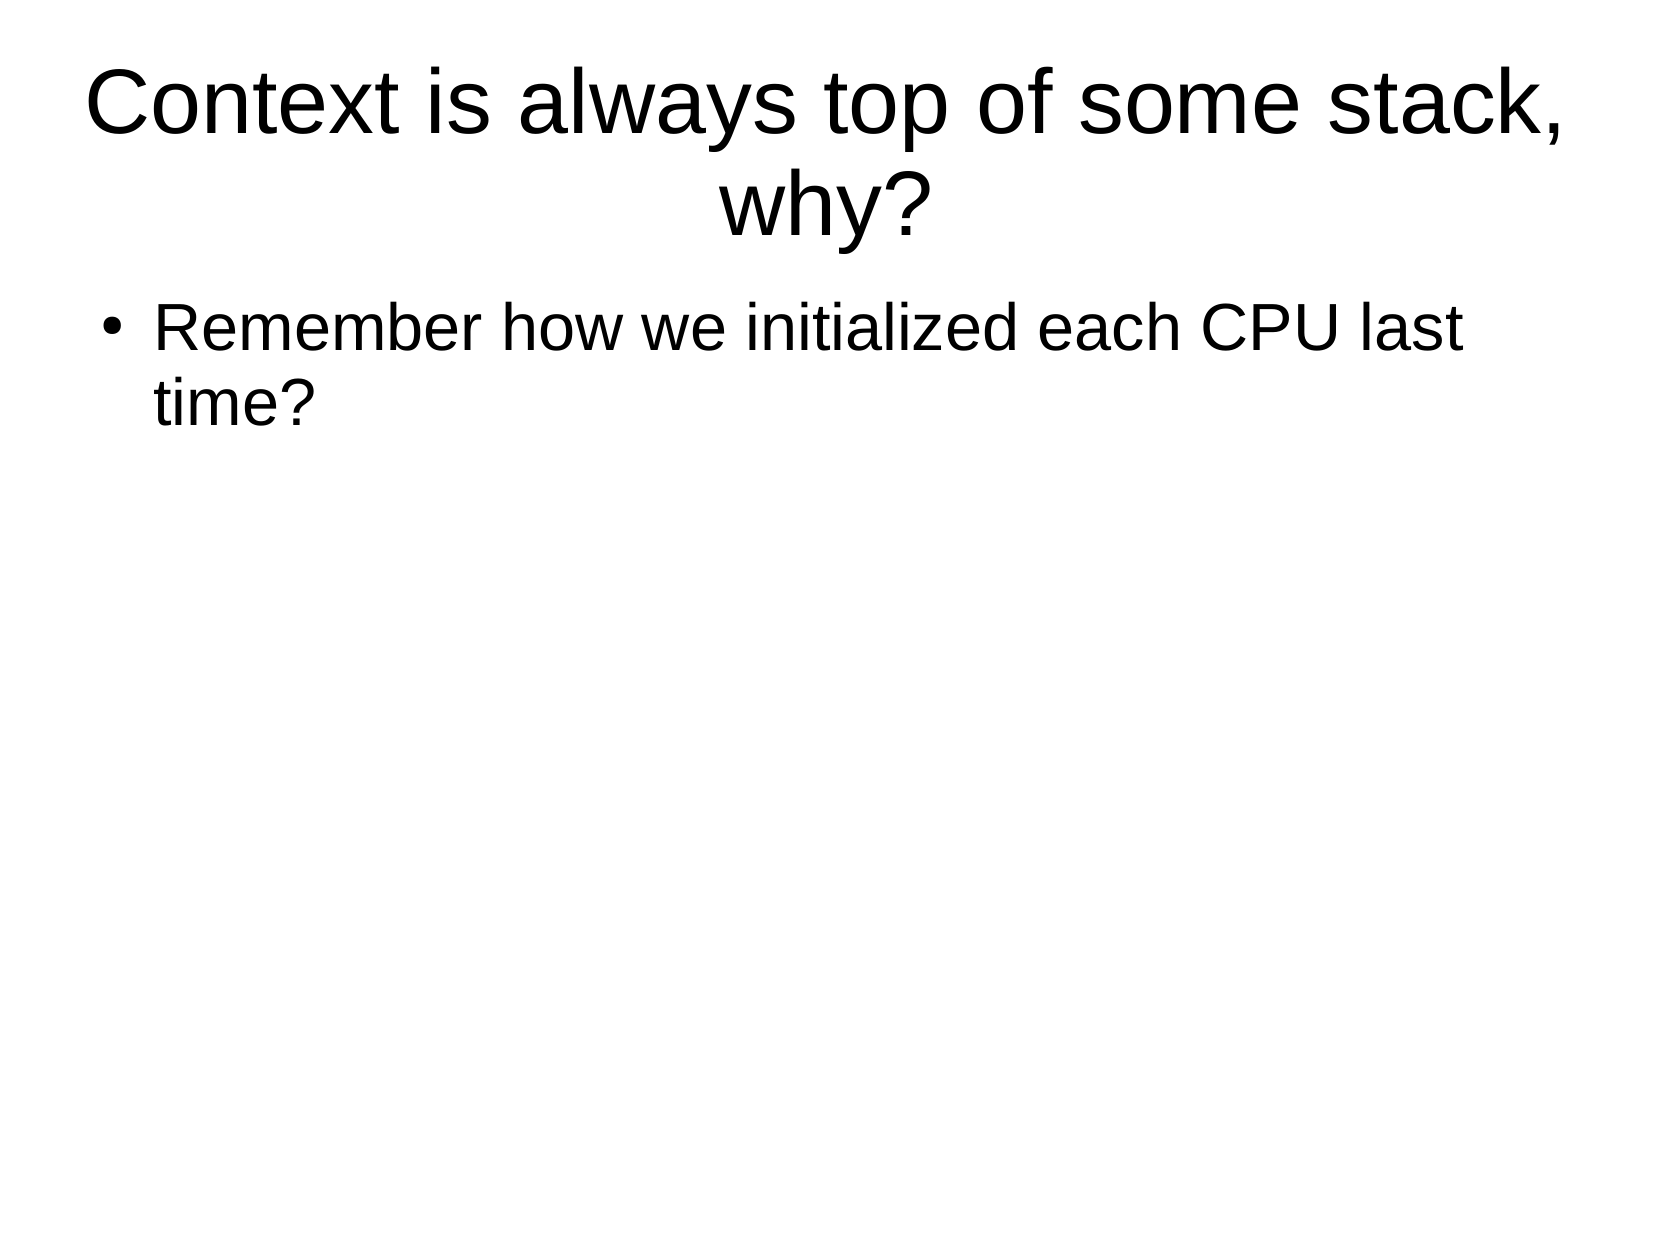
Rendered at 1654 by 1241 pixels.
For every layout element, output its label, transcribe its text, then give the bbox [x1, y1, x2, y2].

title Context is always top of some stack, why? [82, 49, 1571, 257]
list Remember how we initialized each CPU last time? [82, 290, 1571, 1010]
